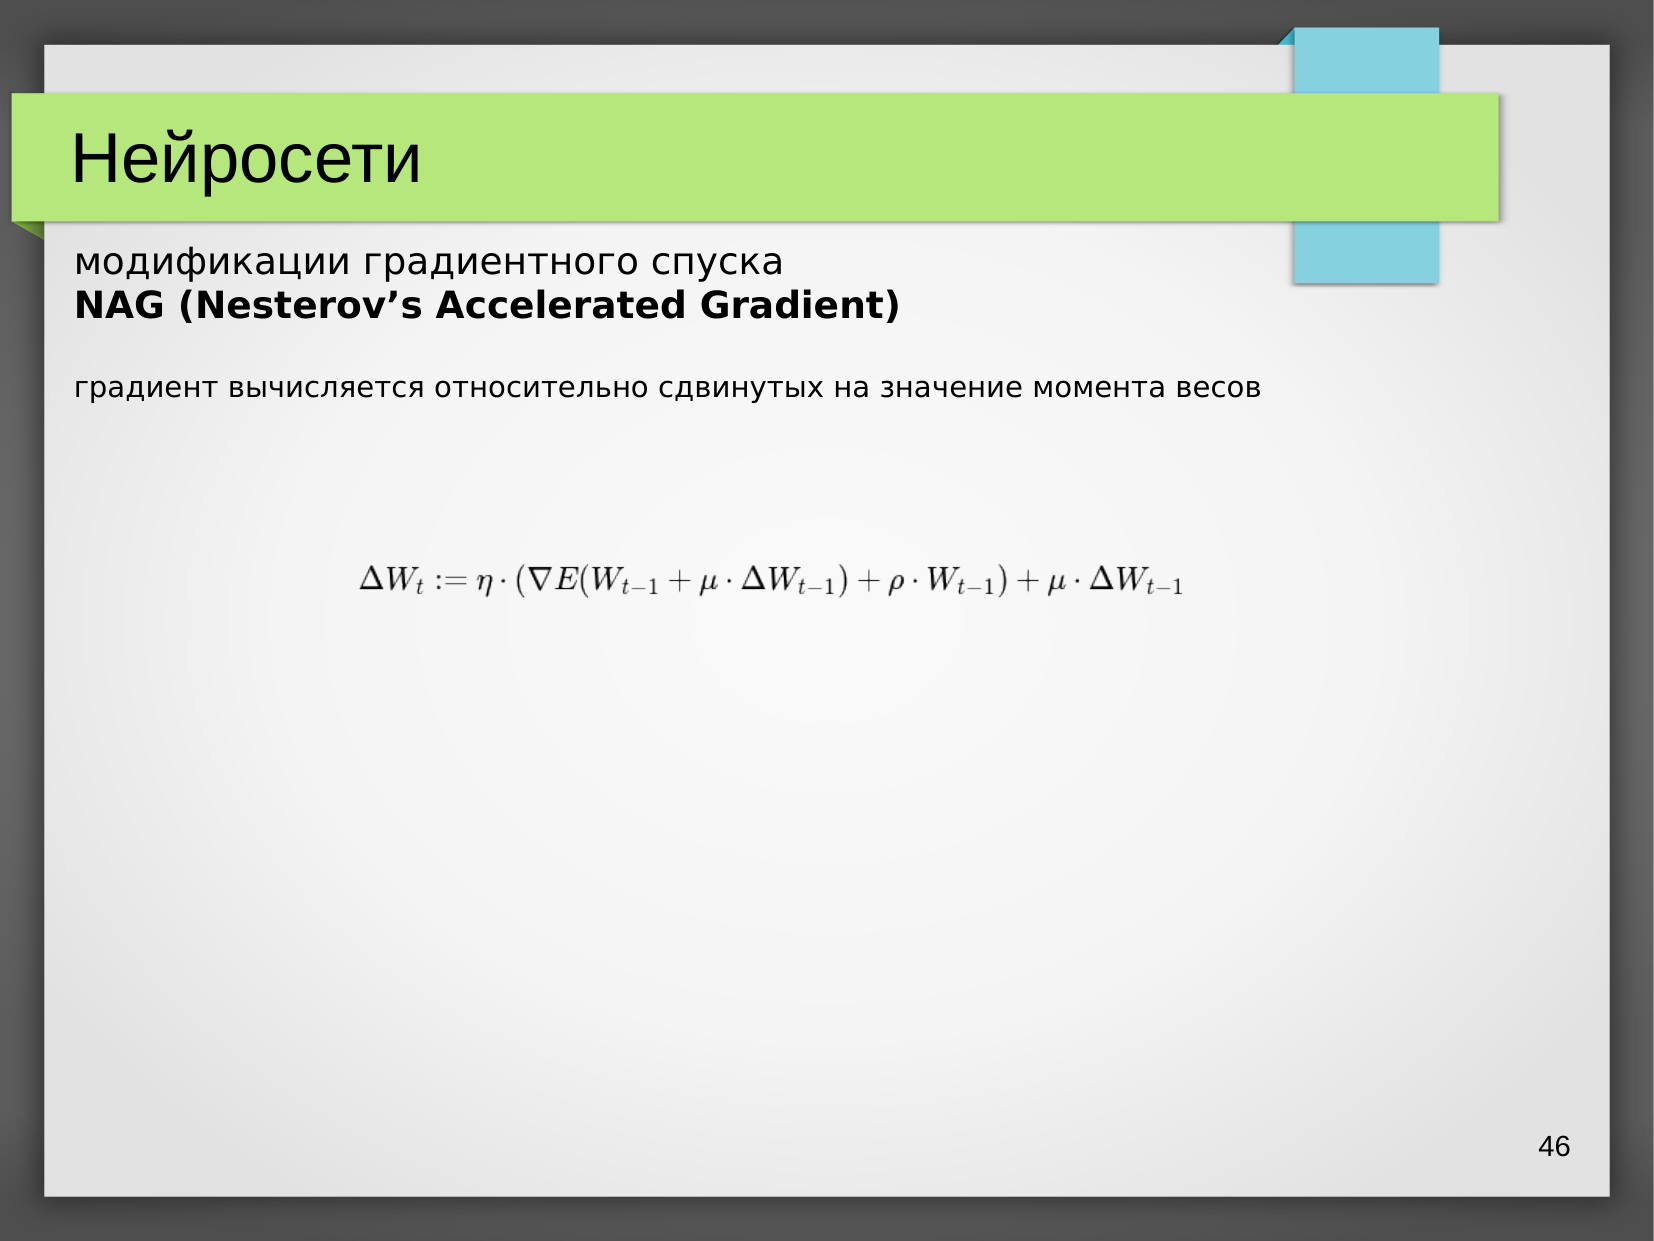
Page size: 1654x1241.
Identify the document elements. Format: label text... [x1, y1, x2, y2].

text_box модификации градиентного спуска NAG (Nesterov’s Accelerated Gradient) градиент вычисляется относительно сдвинутых на значение момента весов [59, 232, 1382, 414]
title Нейросети [70, 118, 1205, 199]
picture [0, 0, 1654, 1241]
